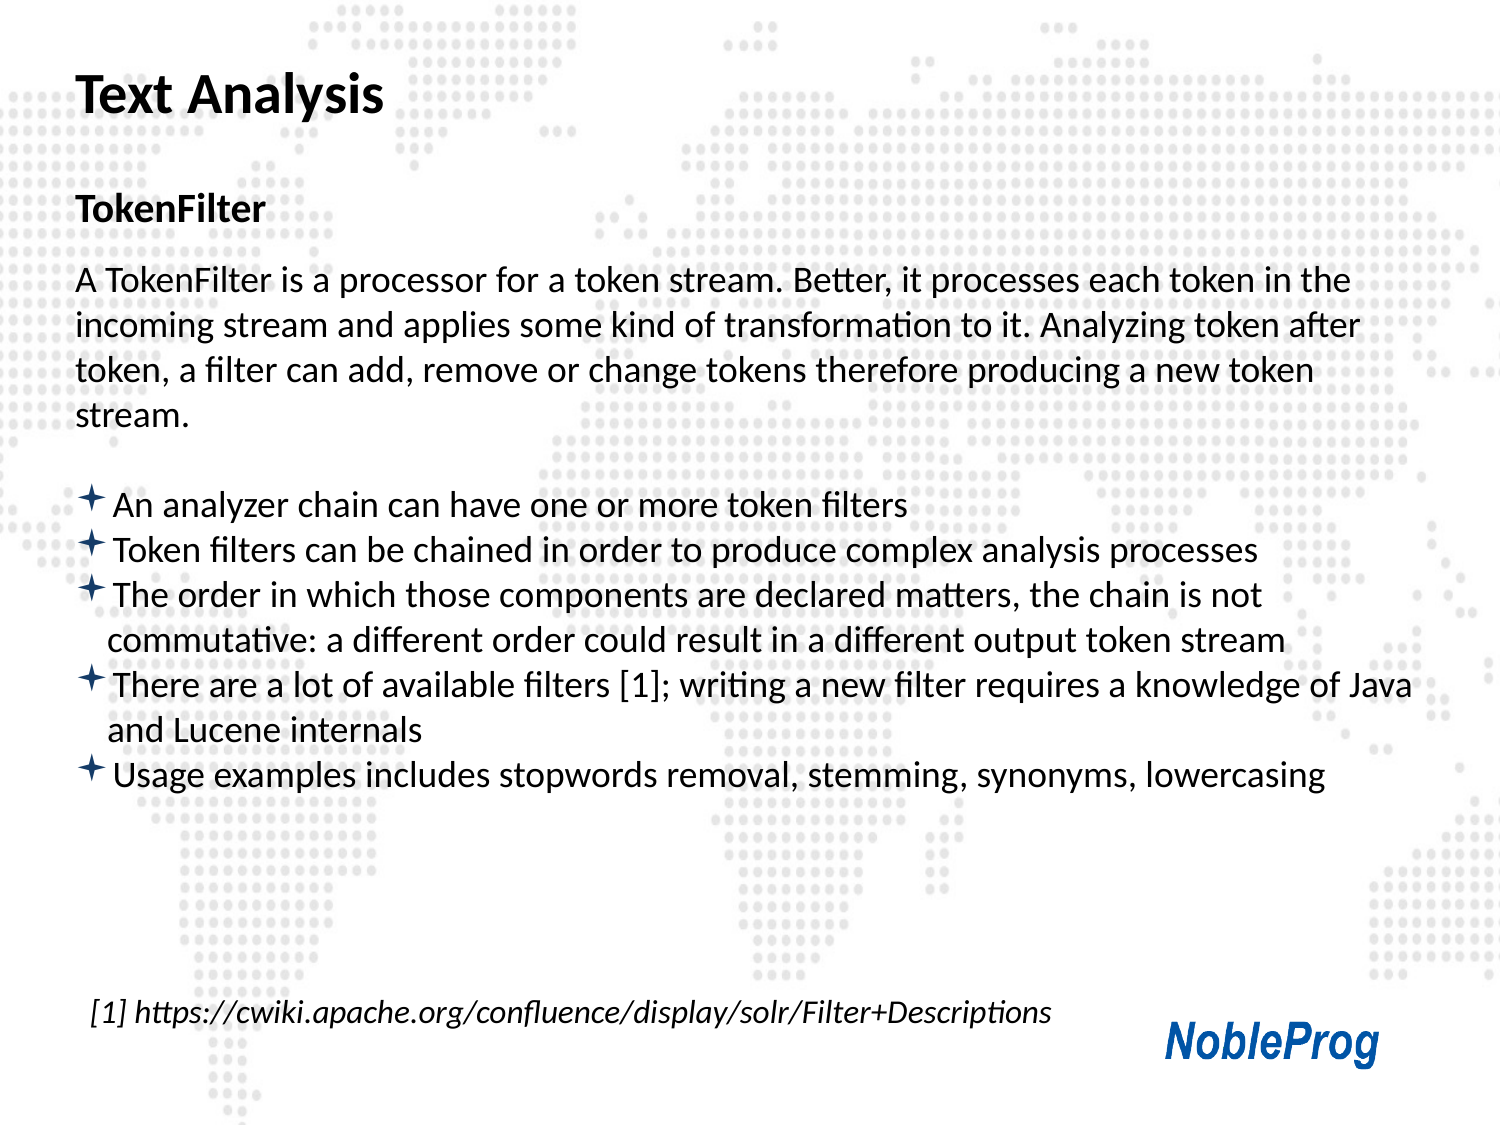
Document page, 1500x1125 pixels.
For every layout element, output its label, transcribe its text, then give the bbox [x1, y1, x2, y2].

text_box Text Analysis [75, 55, 1425, 180]
text_box TokenFilter [75, 180, 1425, 255]
picture [0, 0, 1500, 1125]
text_box A TokenFilter is a processor for a token stream. Better, it processes each token in the incoming stream and applies some kind of transformation to it. Analyzing token after token, a filter can add, remove or change tokens therefore producing a new token stream. An analyzer chain can have one or more token filters Token filters can be chained in order to produce complex analysis processes The order in which those components are declared matters, the chain is not commutative: a different order could result in a different output token stream There are a lot of available filters [1]; writing a new filter requires a knowledge of Java and Lucene internals Usage examples includes stopwords removal, stemming, synonyms, lowercasing [75, 255, 1425, 993]
text_box [1] https://cwiki.apache.org/confluence/display/solr/Filter+Descriptions [74, 982, 1215, 1035]
